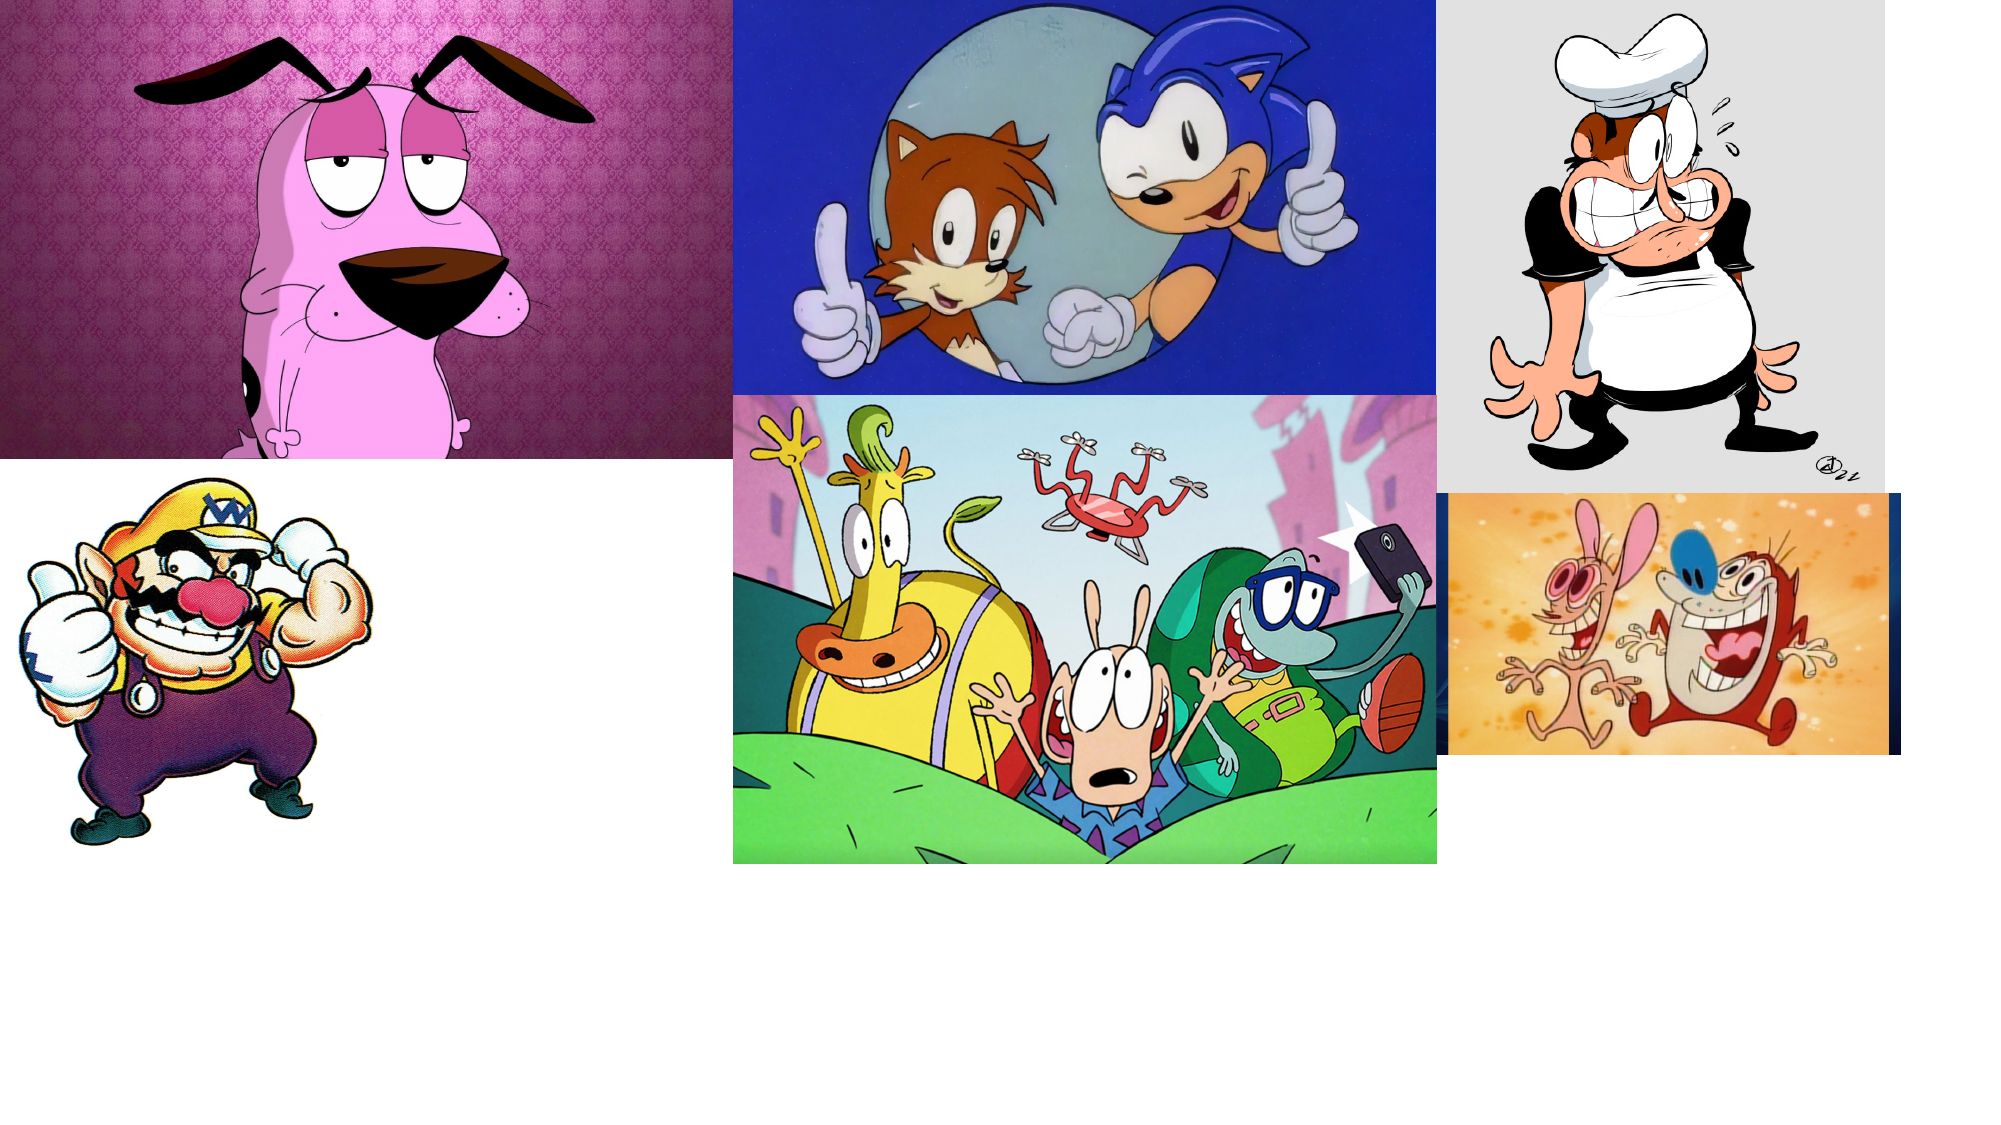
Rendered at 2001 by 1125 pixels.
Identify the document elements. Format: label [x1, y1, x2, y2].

picture [0, 468, 391, 865]
picture [0, 0, 1901, 864]
